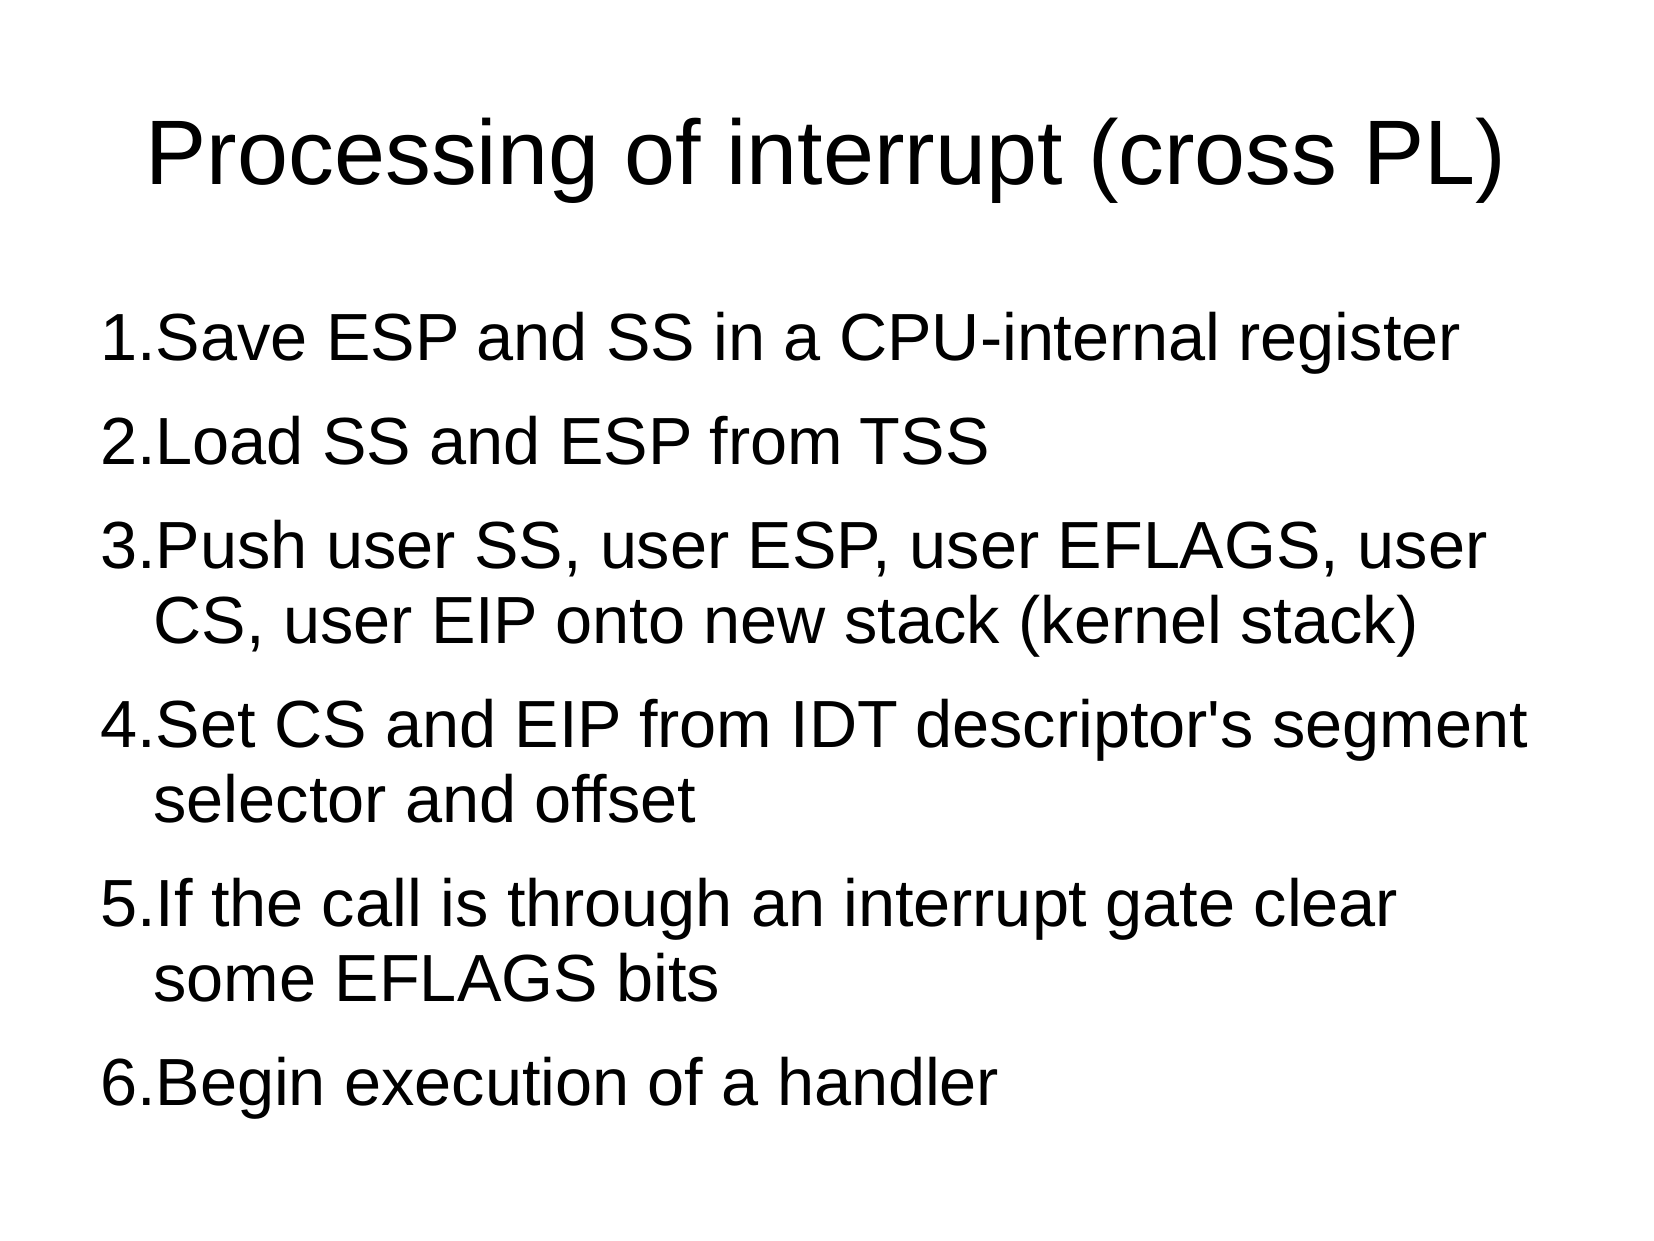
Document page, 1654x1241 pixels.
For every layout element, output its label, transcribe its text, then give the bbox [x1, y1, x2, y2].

title Processing of interrupt (cross PL) [82, 49, 1571, 257]
list Save ESP and SS in a CPU-internal register Load SS and ESP from TSS Push user SS, user ESP, user EFLAGS, user CS, user EIP onto new stack (kernel stack) Set CS and EIP from IDT descriptor's segment selector and offset If the call is through an interrupt gate clear some EFLAGS bits Begin execution of a handler [82, 300, 1571, 1163]
